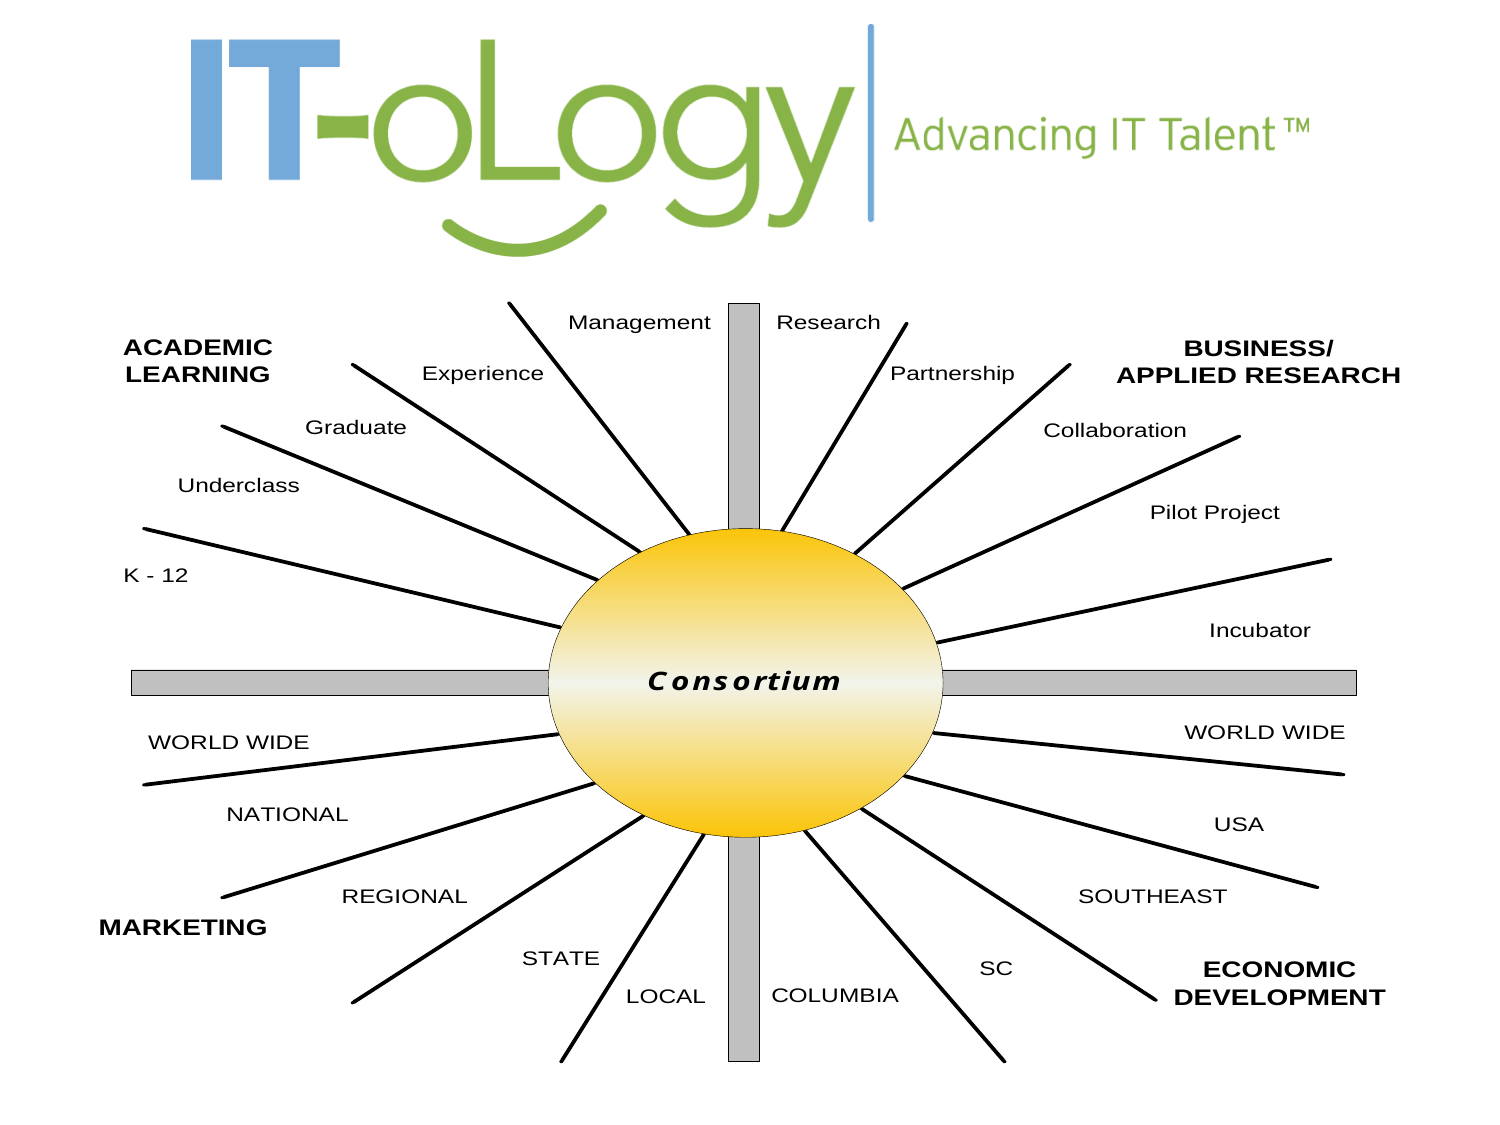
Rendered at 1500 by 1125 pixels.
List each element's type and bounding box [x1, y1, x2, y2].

picture [191, 24, 1309, 257]
chart [96, 299, 1404, 1065]
